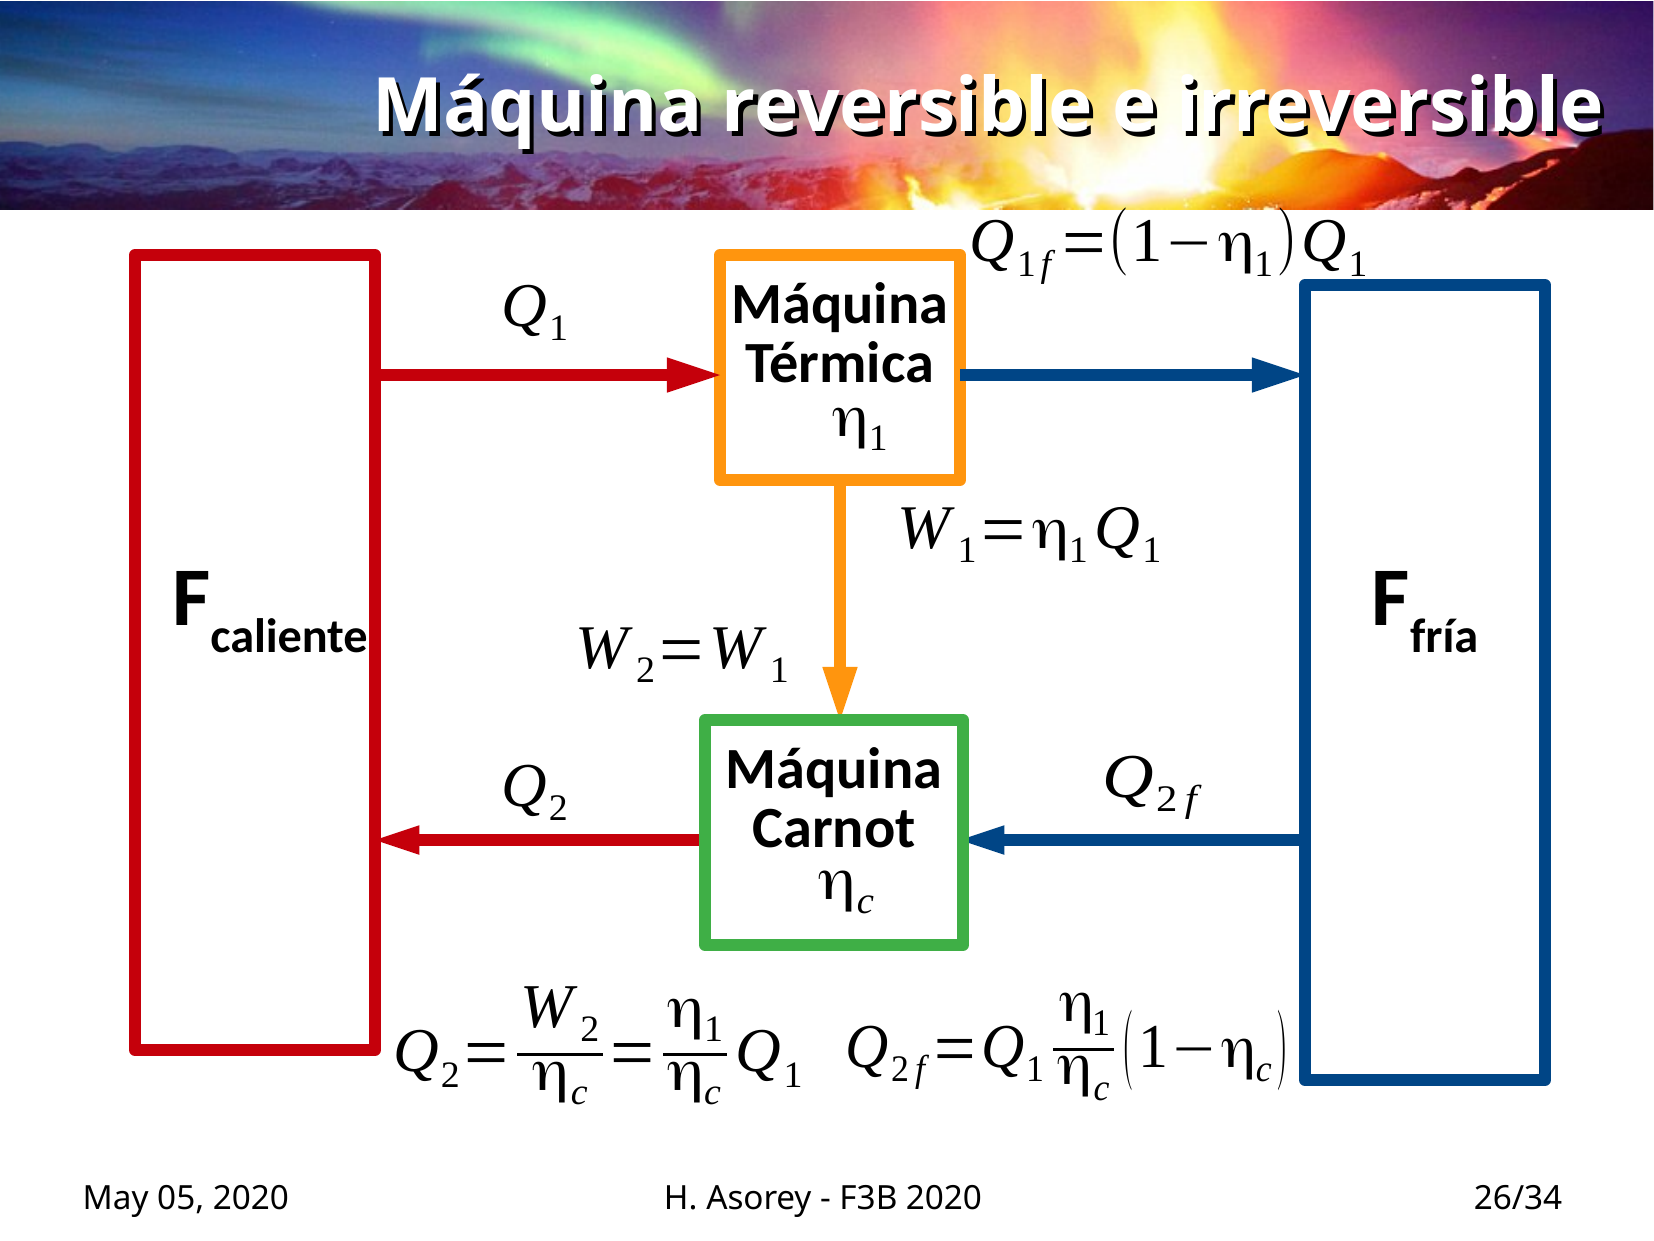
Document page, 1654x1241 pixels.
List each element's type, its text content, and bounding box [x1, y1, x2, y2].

chart [810, 868, 882, 923]
chart [386, 971, 809, 1113]
text_box Ffría [1305, 555, 1546, 691]
chart [569, 612, 796, 691]
chart [495, 270, 575, 349]
chart [839, 990, 1295, 1108]
chart [890, 492, 1168, 571]
chart [825, 405, 894, 459]
picture [0, 1, 1654, 210]
chart [495, 750, 575, 829]
text_box Máquina Carnot [705, 720, 964, 946]
text_box Fcaliente [150, 555, 391, 691]
title Máquina reversible e irreversible [45, 15, 1606, 191]
chart [1095, 741, 1210, 820]
chart [963, 205, 1374, 285]
text_box Máquina Térmica [720, 255, 961, 481]
